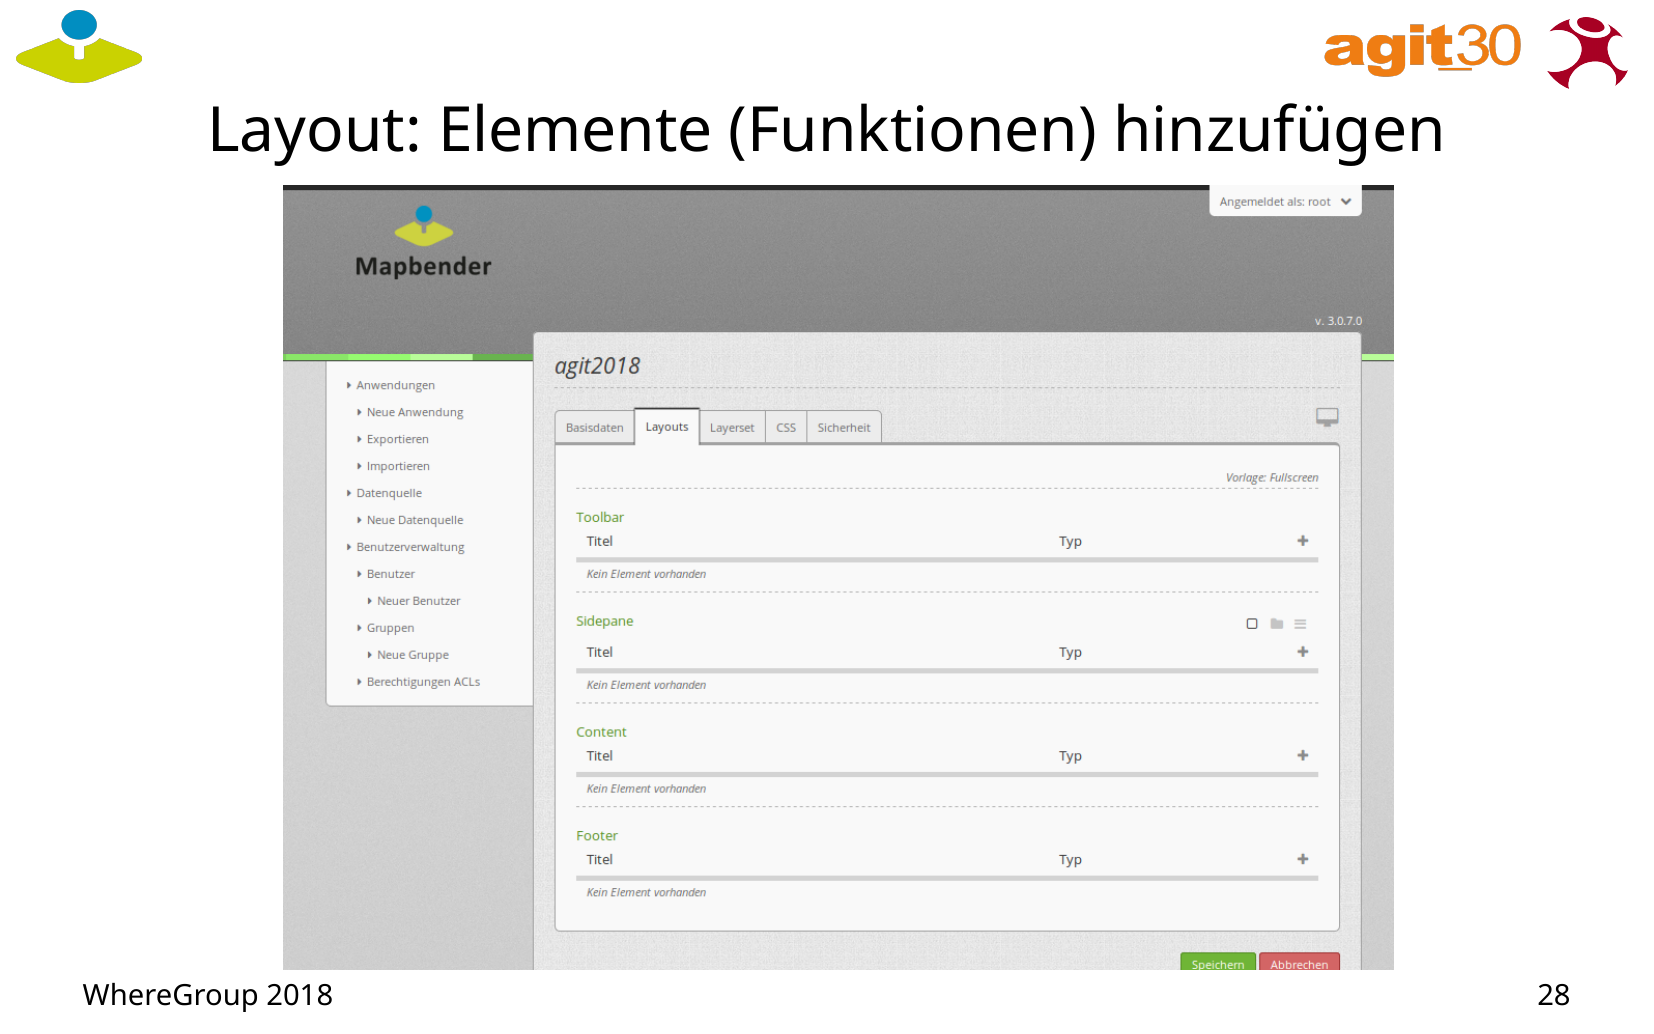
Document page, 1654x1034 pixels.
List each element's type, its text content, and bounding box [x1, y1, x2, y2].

picture [283, 185, 1394, 970]
picture [1547, 17, 1628, 89]
picture [1322, 21, 1524, 41]
title Layout: Elemente (Funktionen) hinzufügen [82, 41, 1571, 214]
picture [16, 10, 142, 83]
